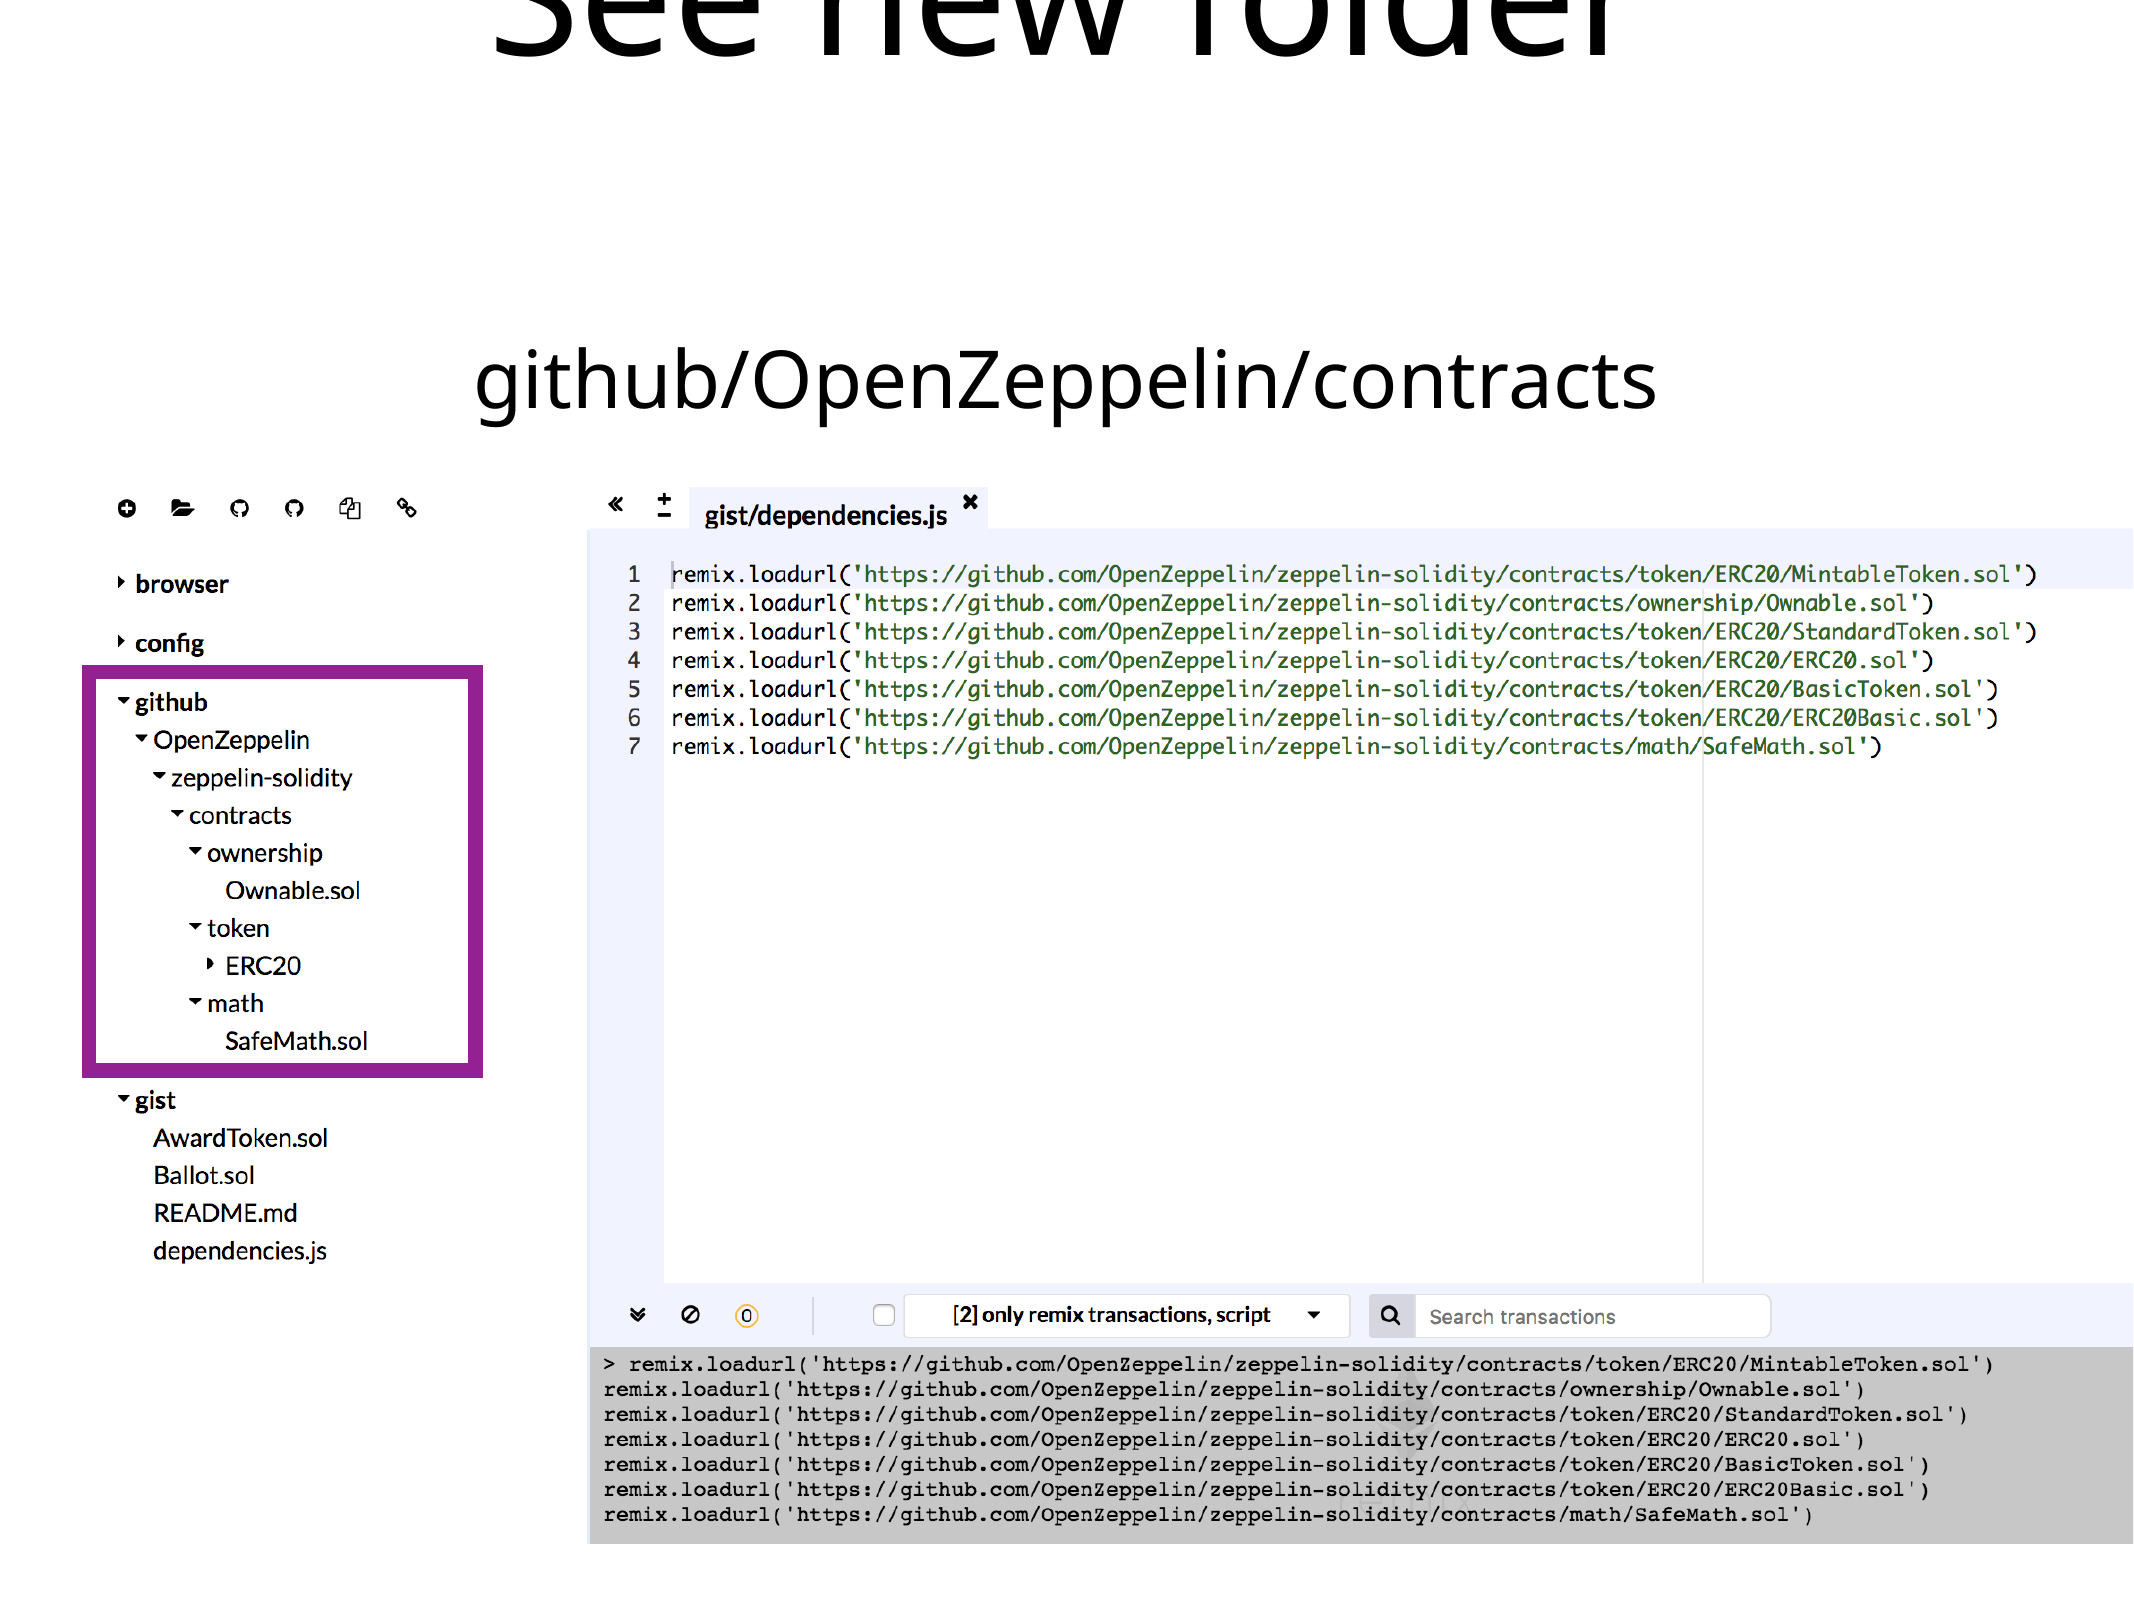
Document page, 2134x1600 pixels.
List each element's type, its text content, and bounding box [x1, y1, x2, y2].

title See new folder [208, 0, 1925, 320]
subtitle github/OpenZeppelin/contracts ( when dependencies.js is the active file ) [208, 320, 1925, 485]
picture [110, 485, 2134, 1544]
picture [110, 679, 468, 1063]
